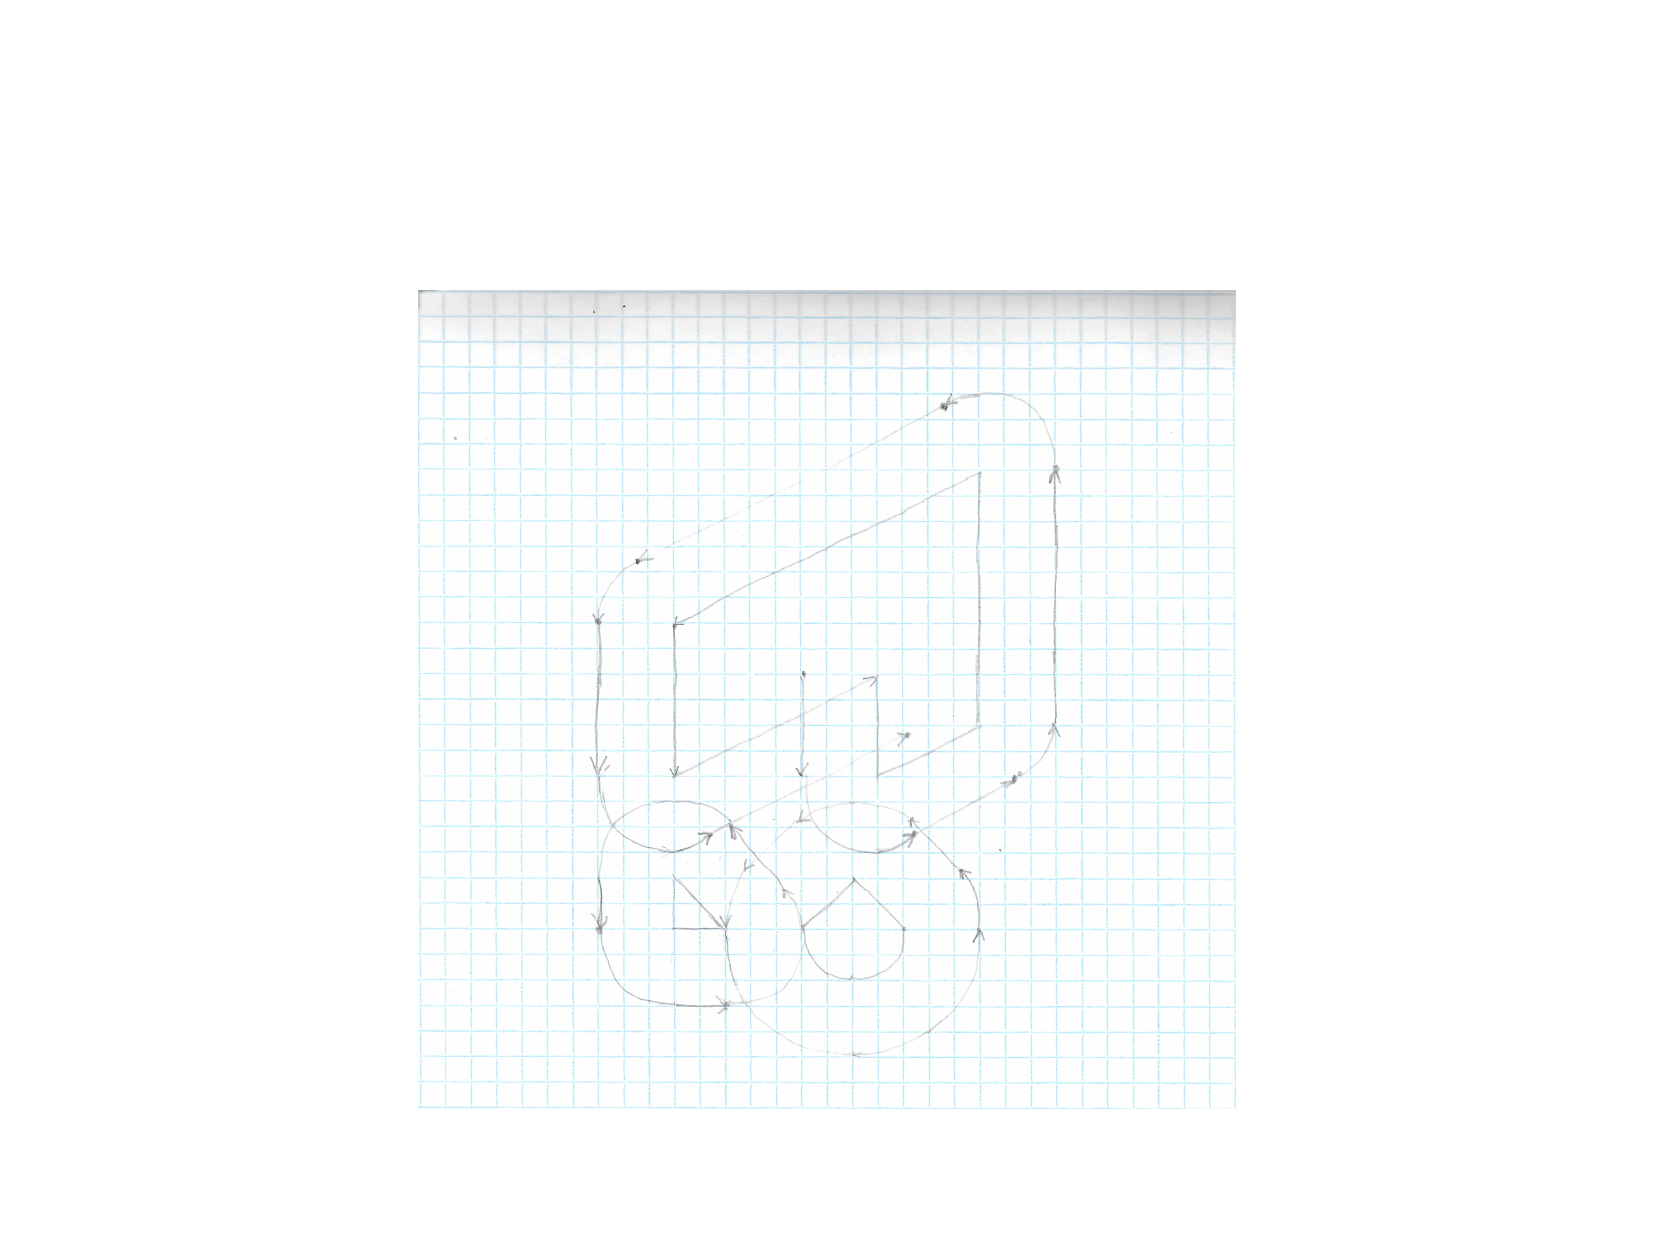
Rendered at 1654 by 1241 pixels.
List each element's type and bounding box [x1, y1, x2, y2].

picture [418, 290, 1236, 1109]
